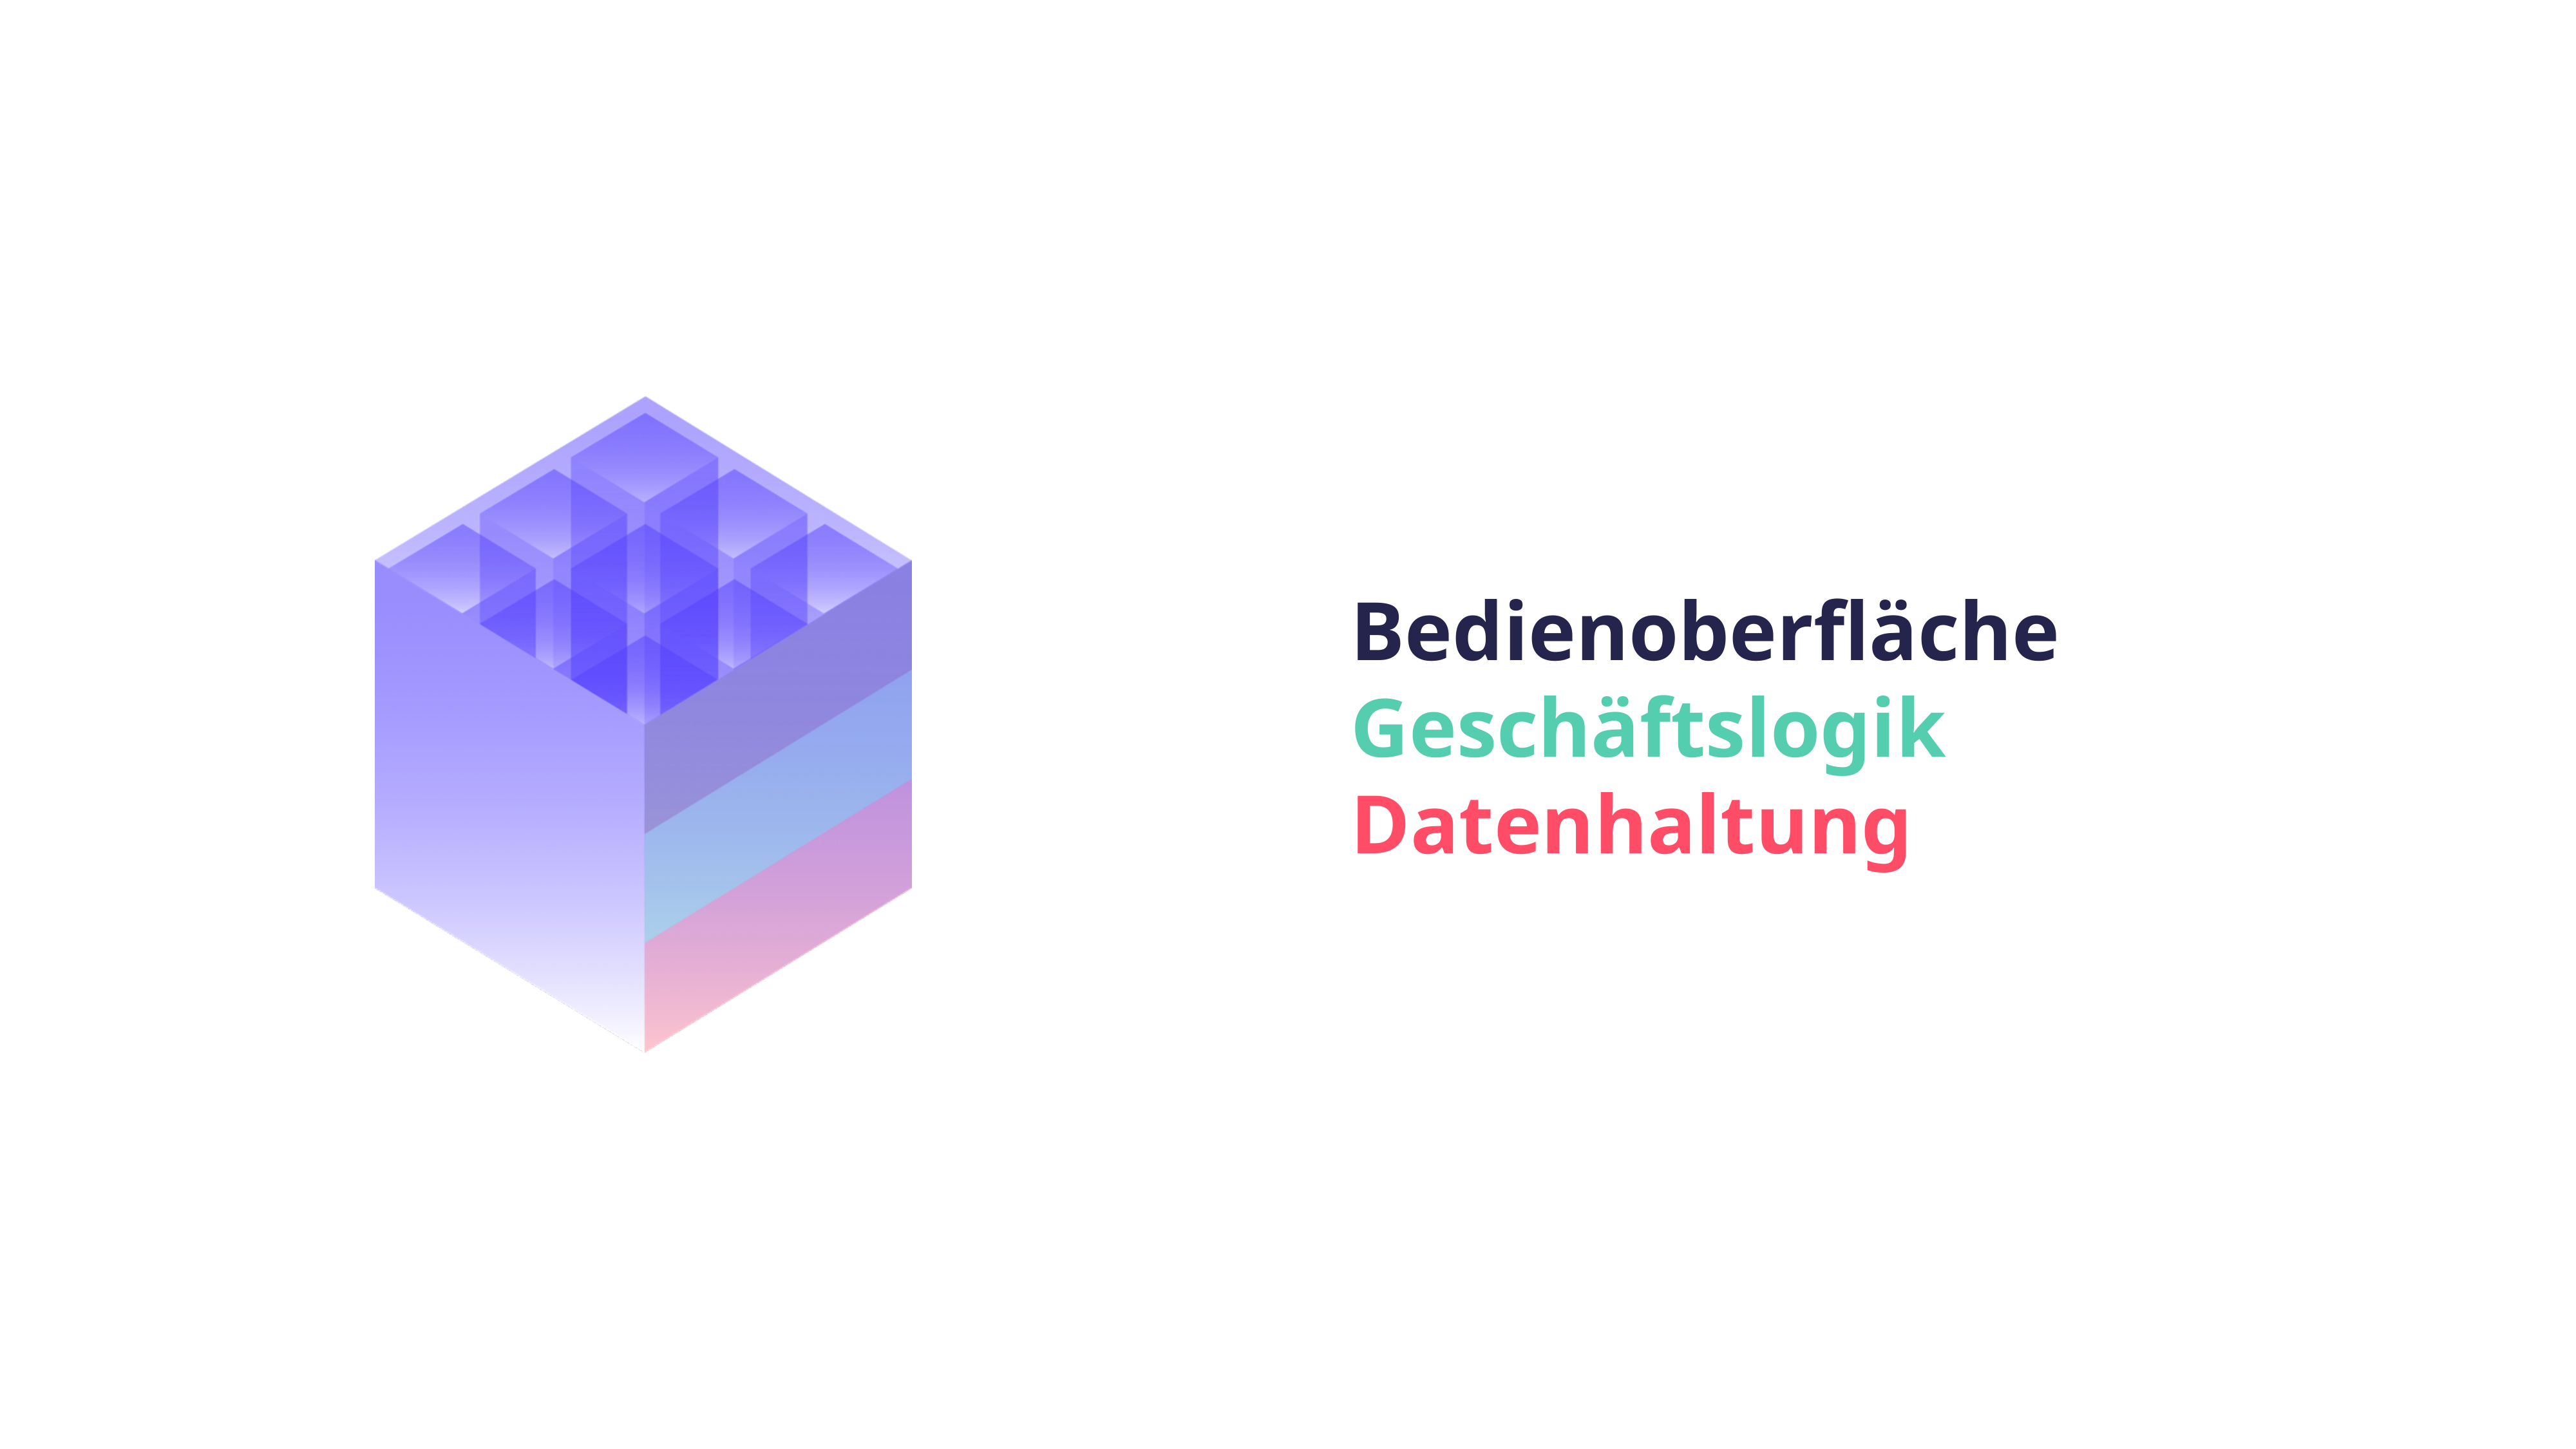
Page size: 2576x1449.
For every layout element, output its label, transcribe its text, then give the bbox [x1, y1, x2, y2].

picture [375, 396, 912, 1053]
list Bedienoberfläche Geschäftslogik Datenhaltung [1350, 127, 2422, 1322]
